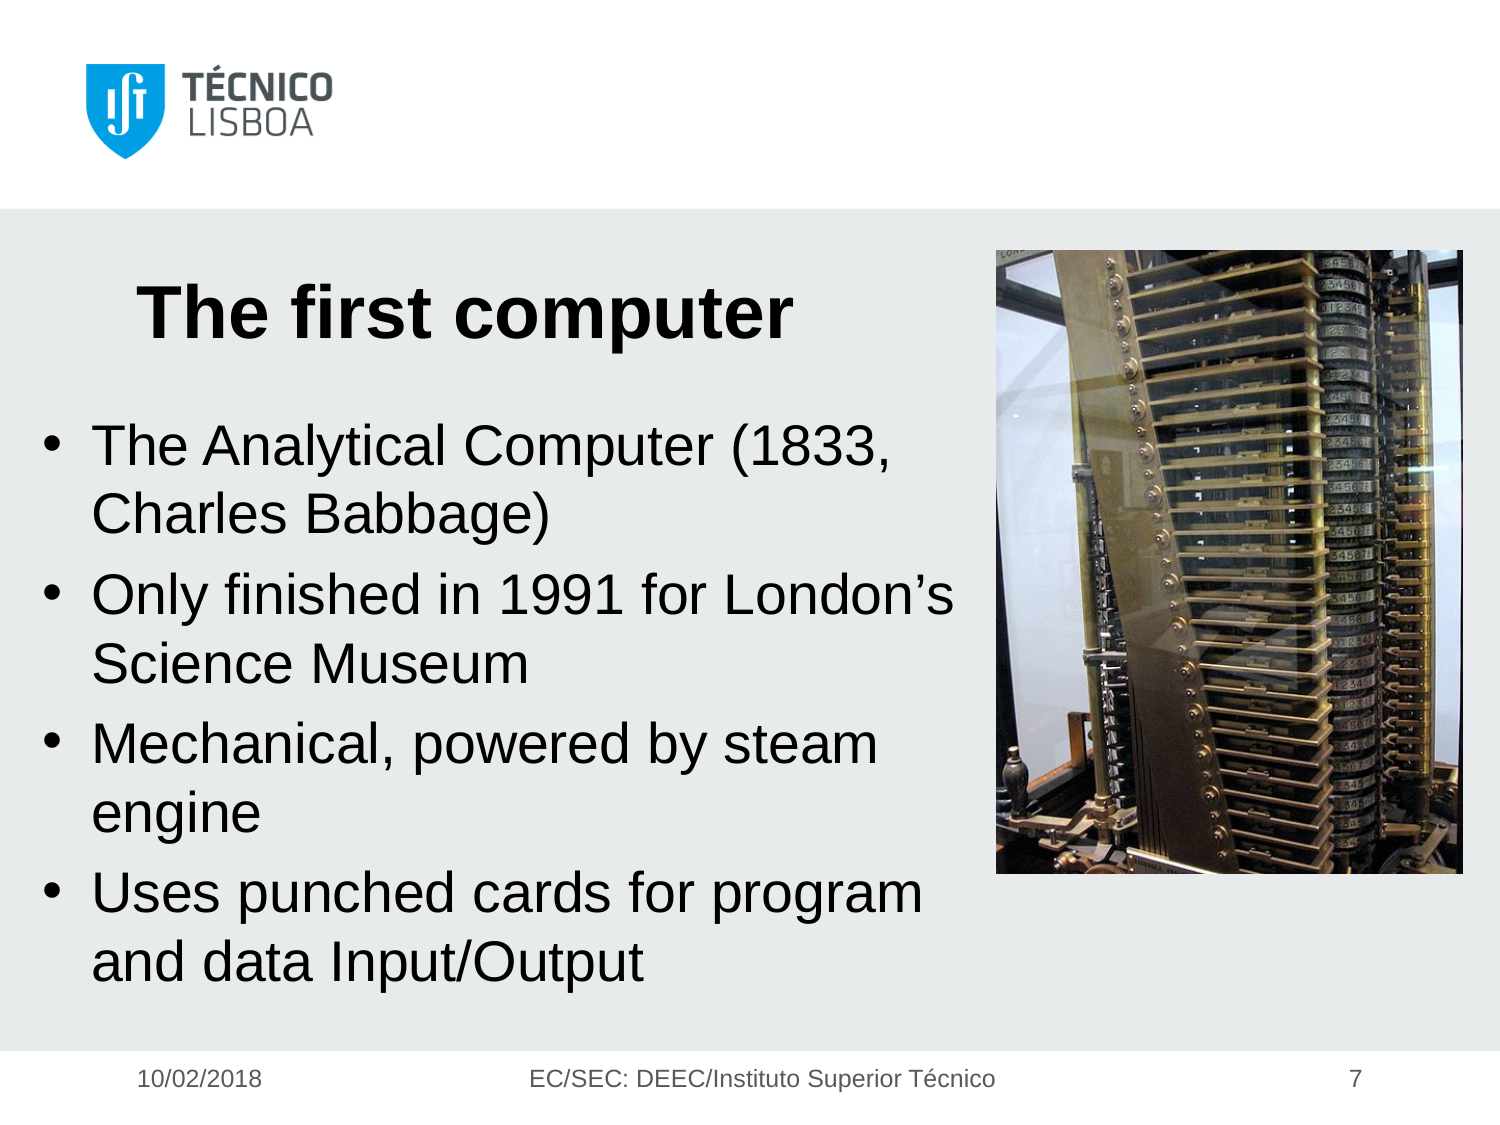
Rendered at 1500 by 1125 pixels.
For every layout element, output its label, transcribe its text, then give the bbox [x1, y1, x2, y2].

list The Analytical Computer (1833, Charles Babbage) Only finished in 1991 for London’s Science Museum Mechanical, powered by steam engine Uses punched cards for program and data Input/Output [27, 400, 972, 1005]
slide_number <number> [1077, 1052, 1378, 1103]
picture [0, 0, 1500, 1125]
title The first computer [121, 237, 1378, 381]
slide_number 10/02/2018 [121, 1052, 425, 1103]
footer EC/SEC: DEEC/Instituto Superior Técnico [512, 1052, 1021, 1103]
